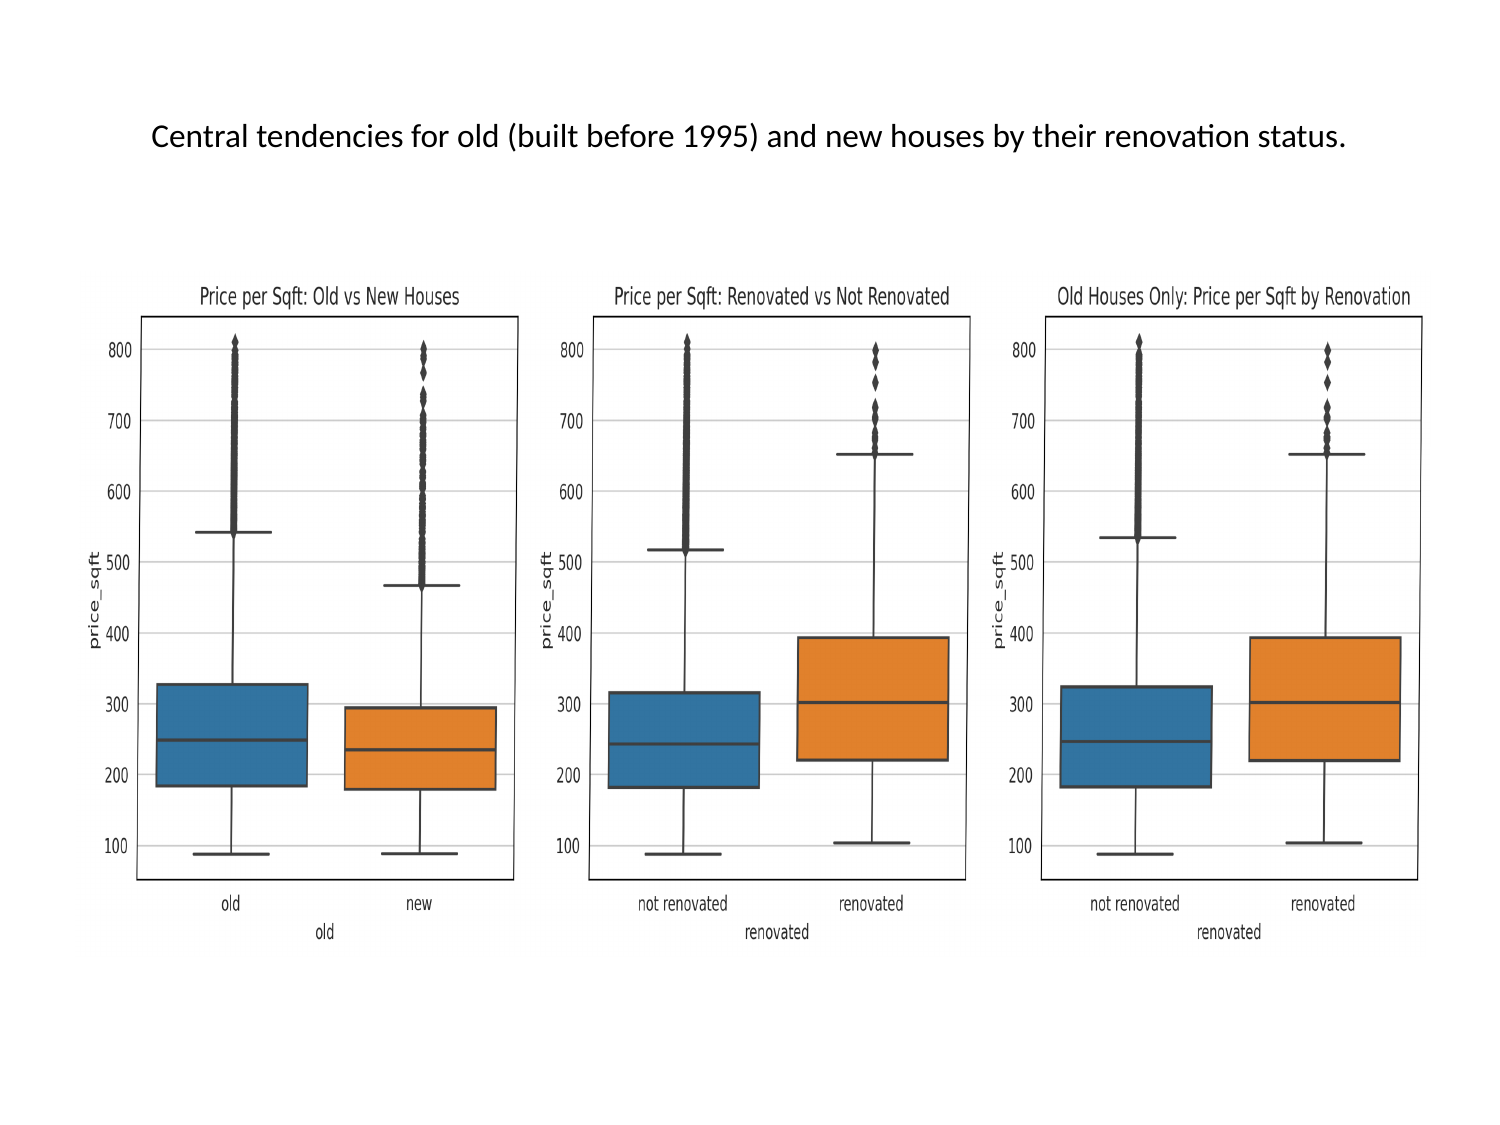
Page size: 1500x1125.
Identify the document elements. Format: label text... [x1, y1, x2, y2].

title Central tendencies for old (built before 1995) and new houses by their renovation status. [75, 45, 1425, 233]
picture [75, 271, 1431, 957]
